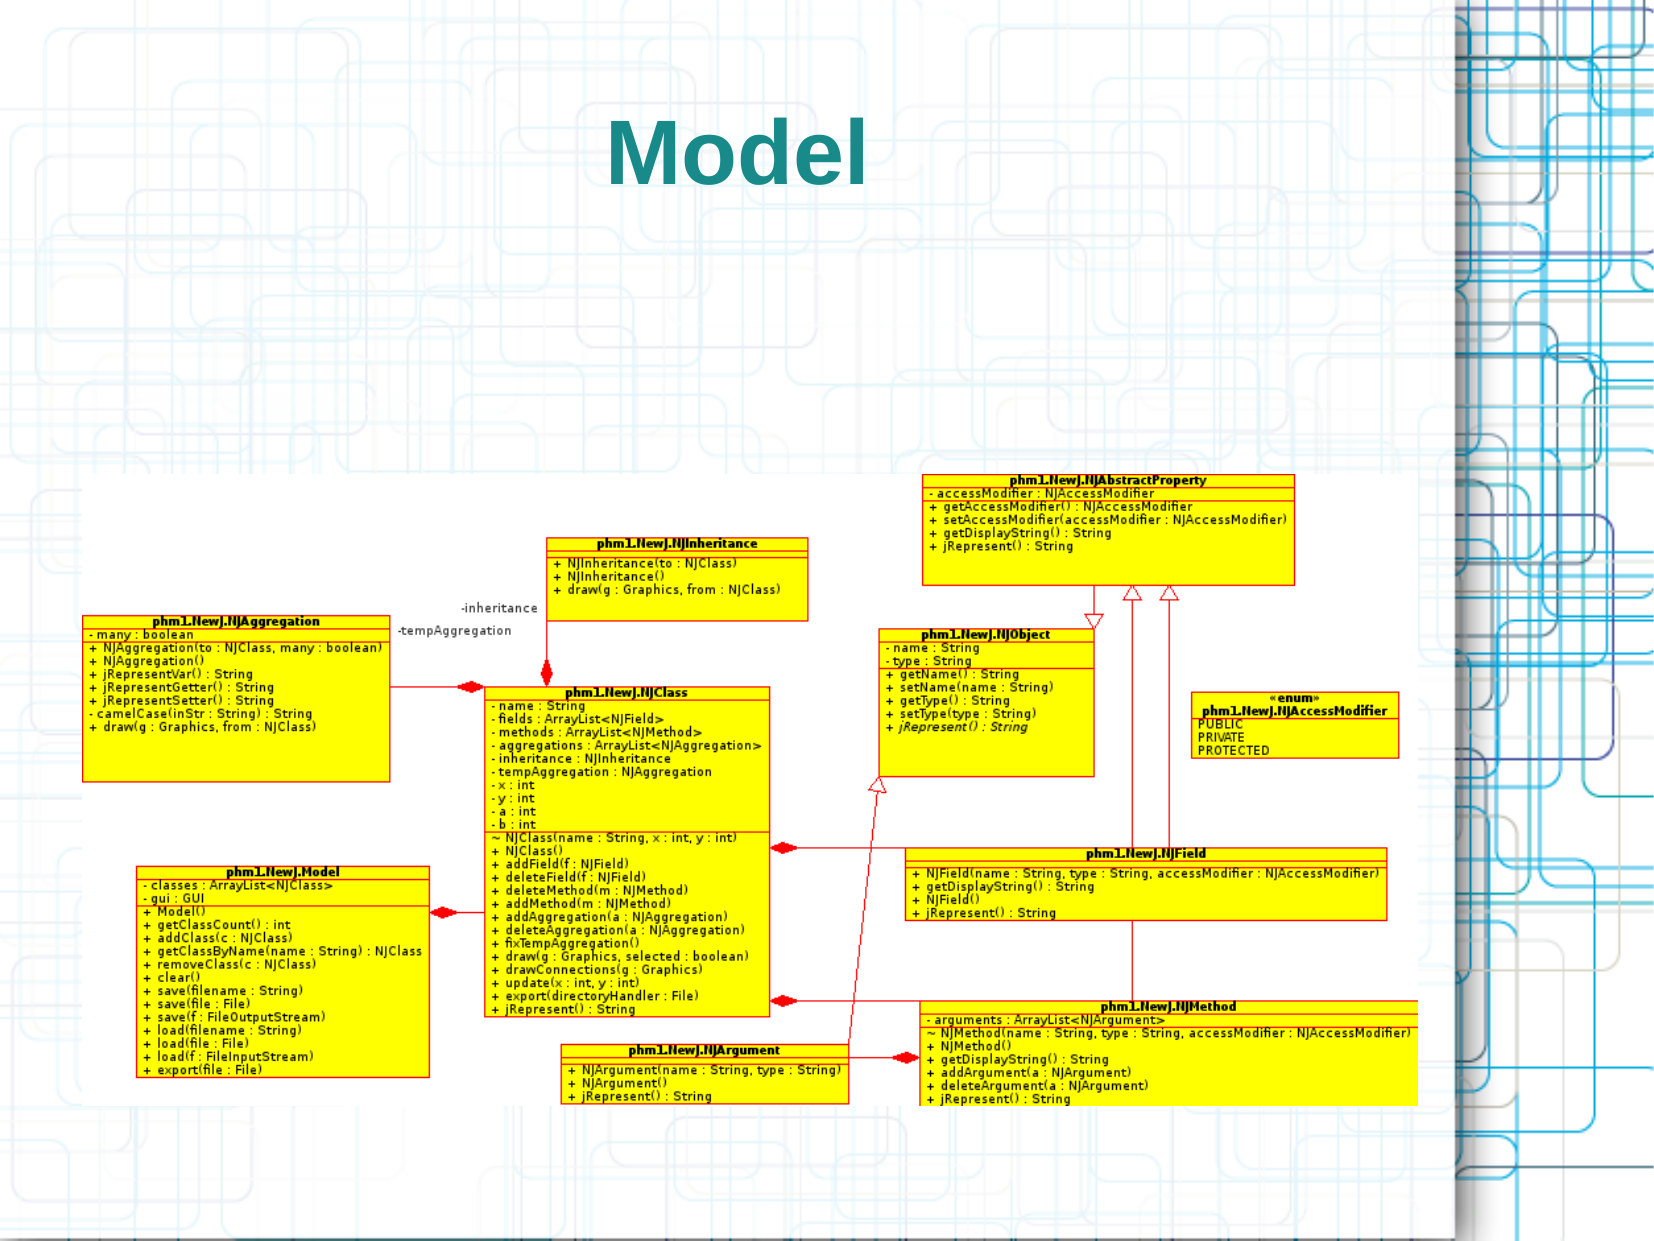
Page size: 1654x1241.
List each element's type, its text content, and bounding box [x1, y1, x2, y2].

picture [0, 0, 1654, 1241]
title Model [59, 49, 1418, 257]
